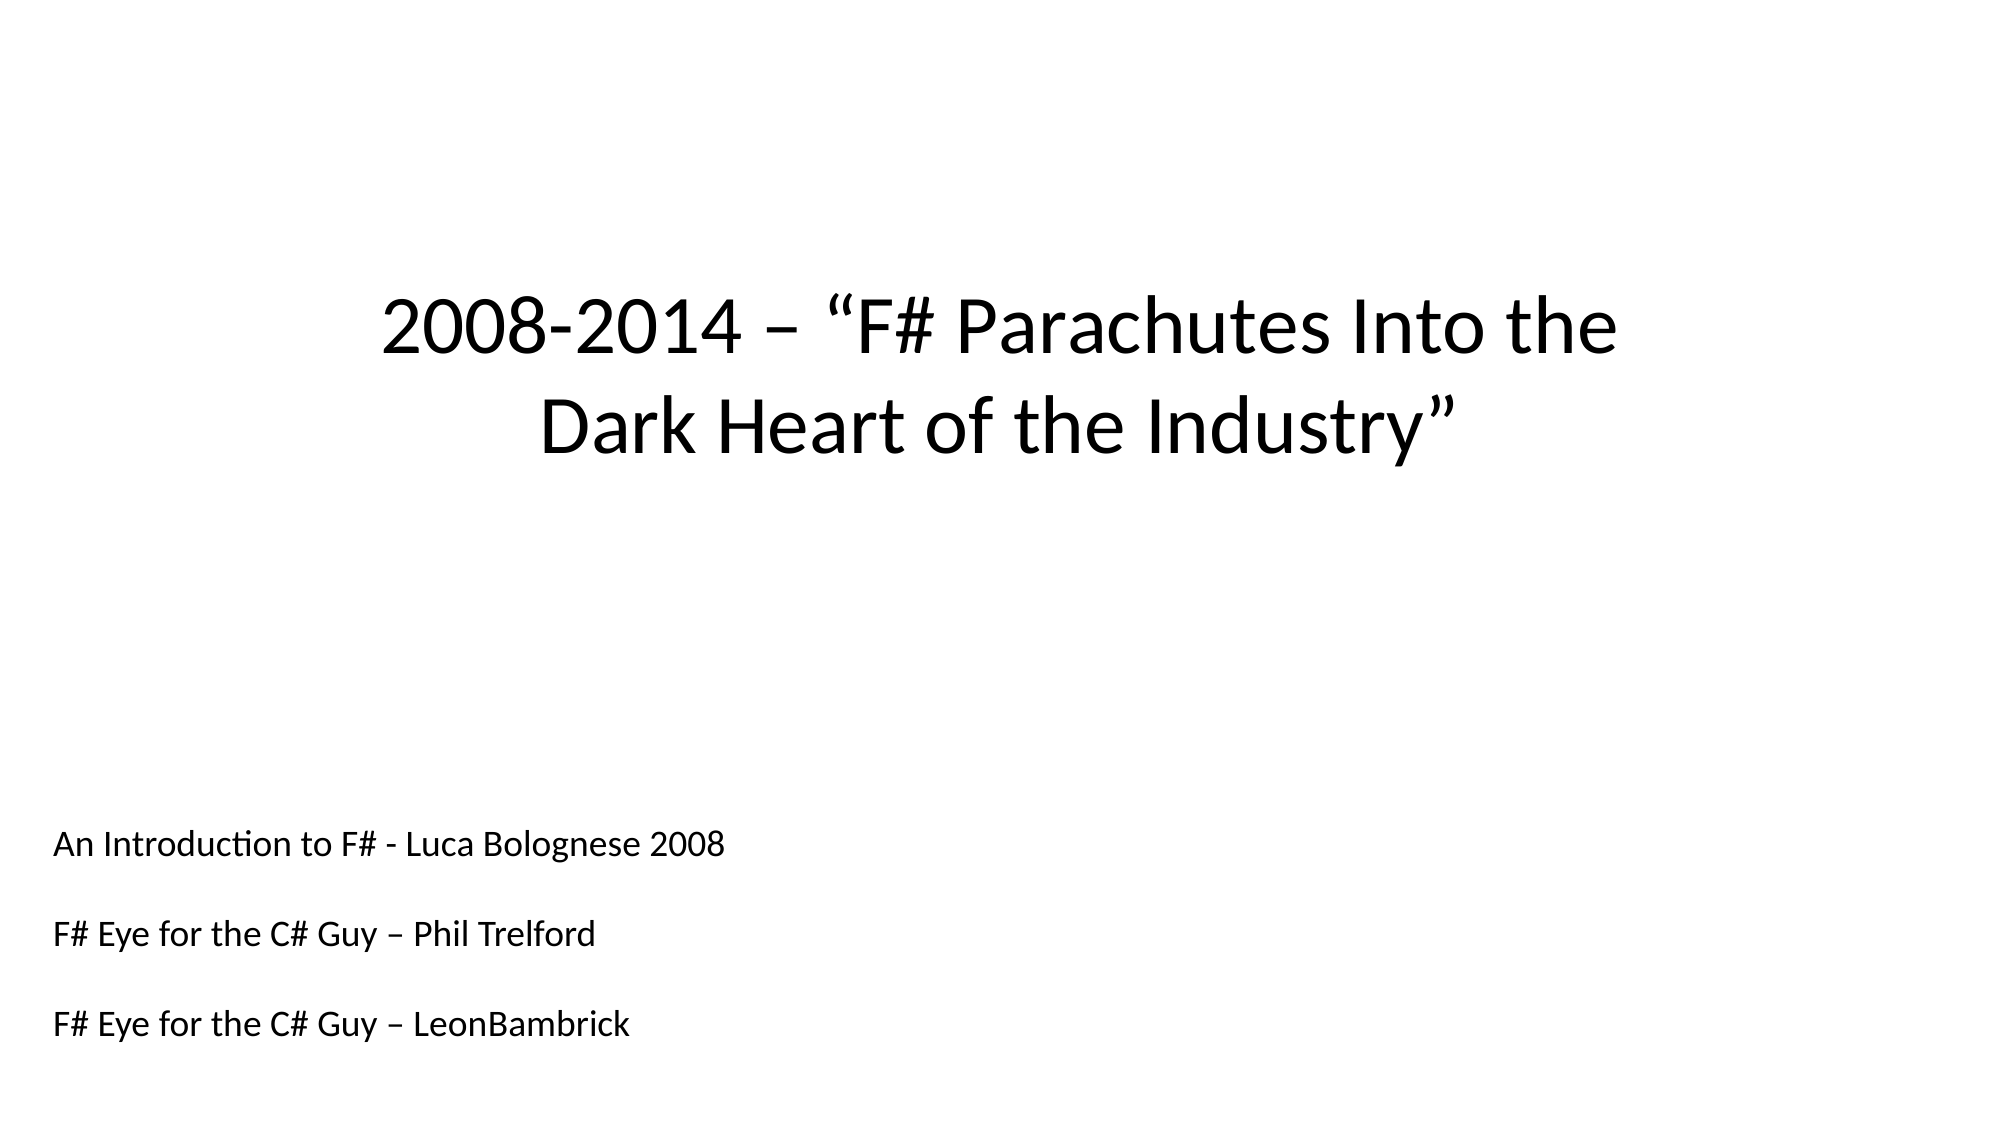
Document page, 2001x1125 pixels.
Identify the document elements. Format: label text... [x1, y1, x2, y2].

text_box An Introduction to F# - Luca Bolognese 2008 F# Eye for the C# Guy – Phil Trelford F# Eye for the C# Guy – Leon Bambrick [38, 812, 741, 1052]
text_box 2008-2014 – “F# Parachutes Into the Dark Heart of the Industry” [291, 263, 1709, 481]
